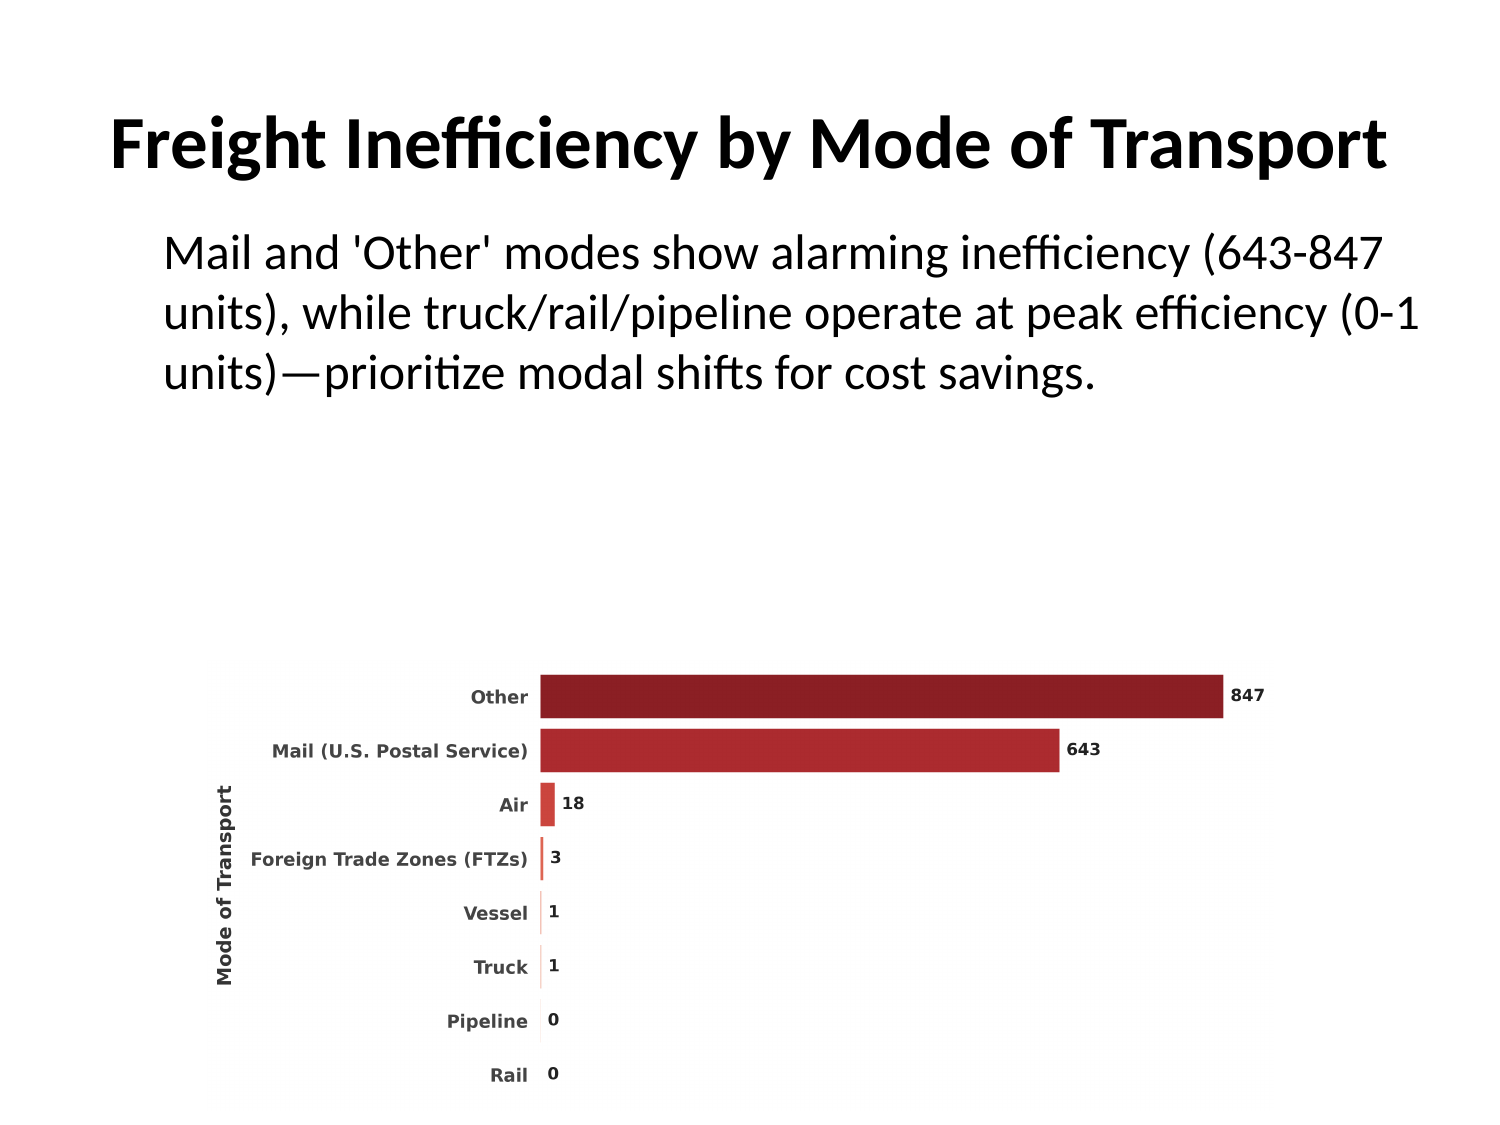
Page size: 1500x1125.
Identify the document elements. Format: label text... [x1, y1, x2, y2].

picture [207, 660, 1274, 1111]
title Freight Inefficiency by Mode of Transport [75, 45, 1425, 233]
list Mail and 'Other' modes show alarming inefficiency (643-847 units), while truck/rail/pipeline operate at peak efficiency (0-1 units)—prioritize modal shifts for cost savings. [91, 211, 1442, 954]
